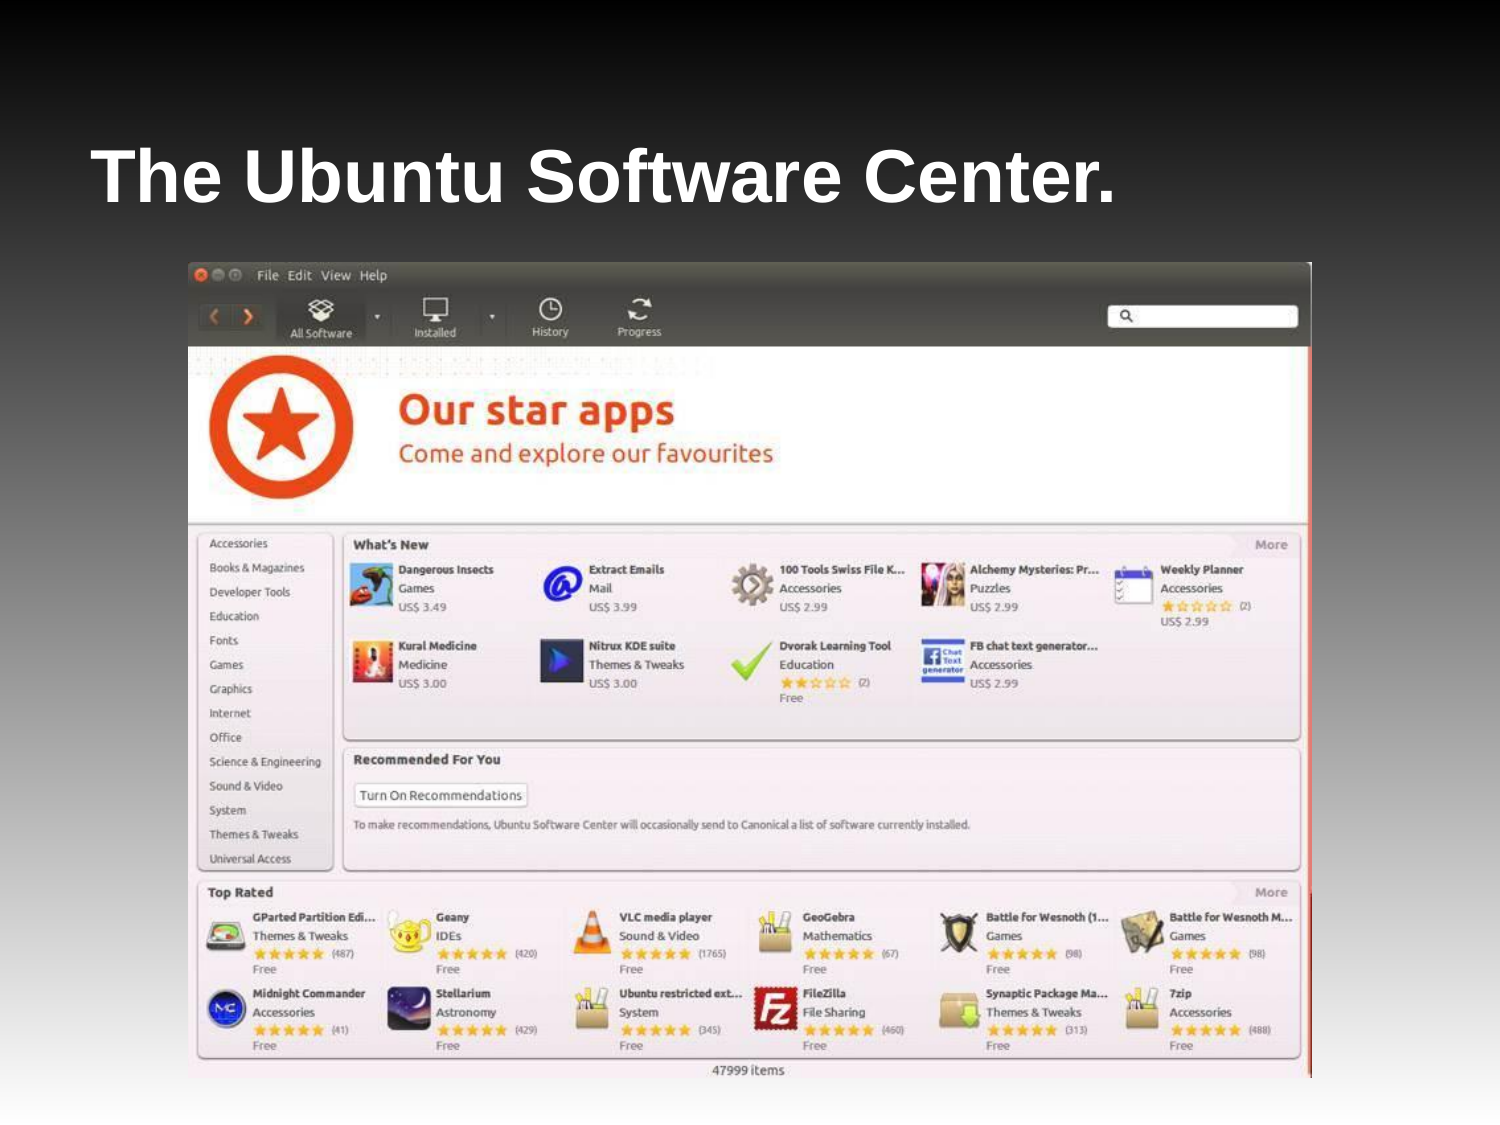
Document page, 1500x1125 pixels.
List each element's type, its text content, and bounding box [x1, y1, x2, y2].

picture [188, 262, 1312, 1078]
title The Ubuntu Software Center. [75, 45, 1425, 233]
